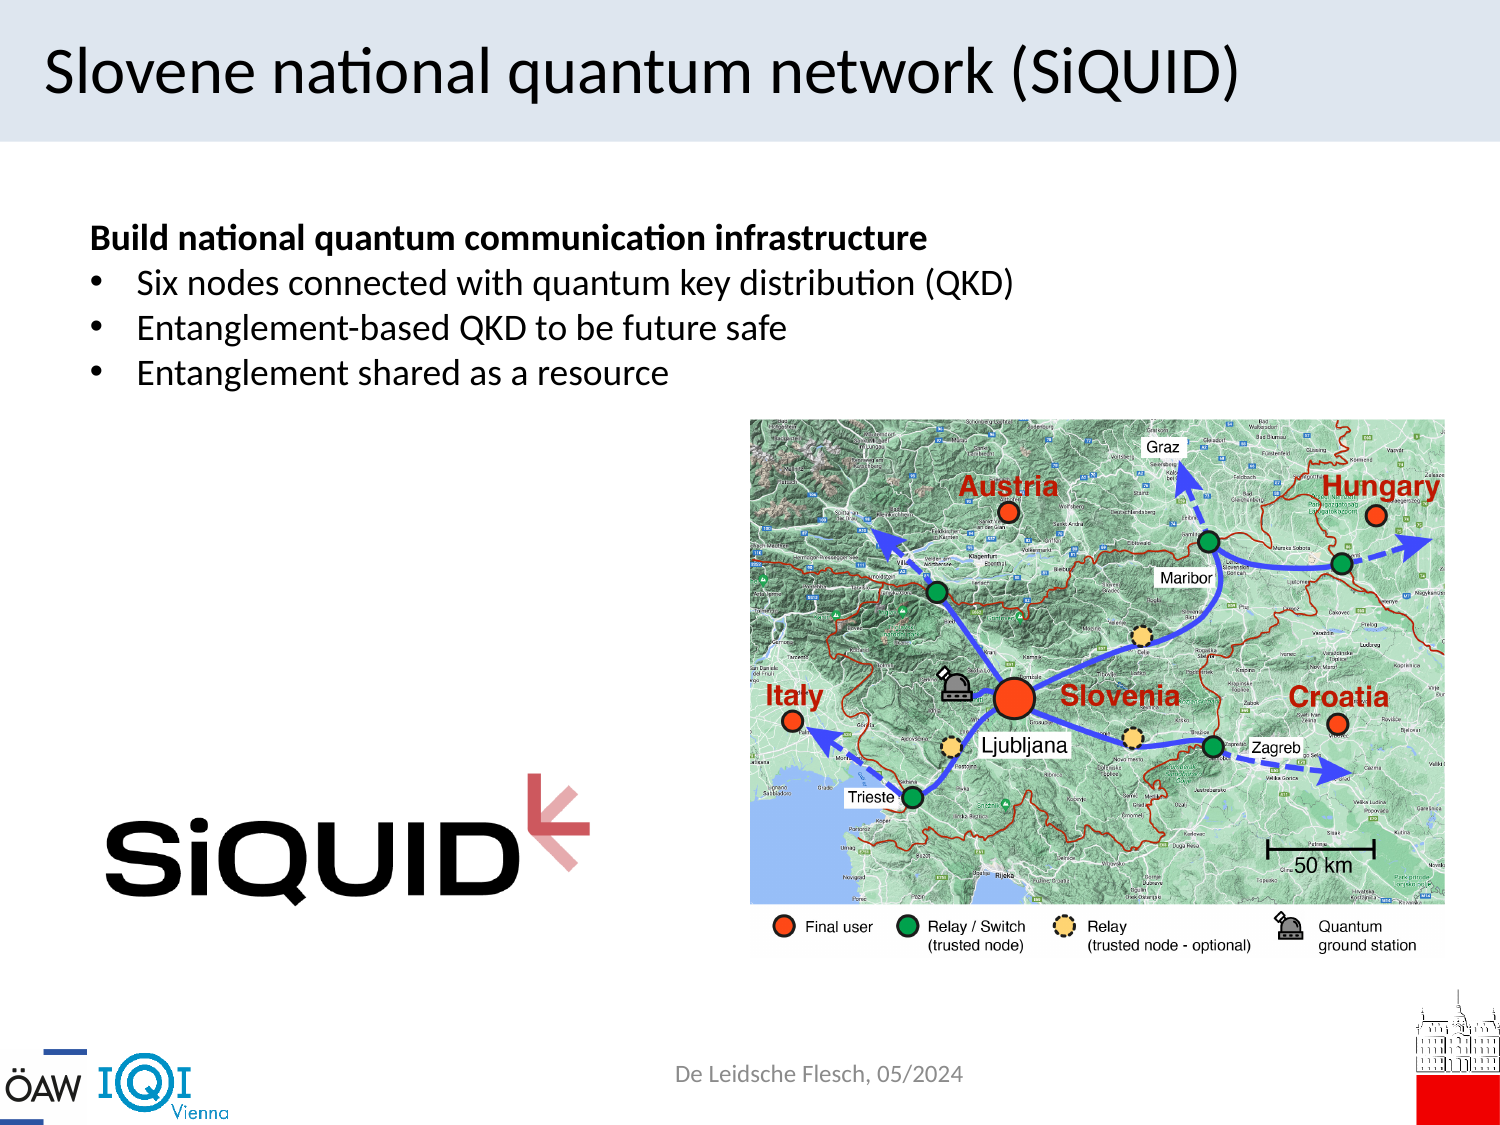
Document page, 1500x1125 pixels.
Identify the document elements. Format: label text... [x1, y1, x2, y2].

text_box Build national quantum communication infrastructure Six nodes connected with quantum key distribution (QKD) Entanglement-based QKD to be future safe Entanglement shared as a resource [74, 205, 1031, 401]
picture [0, 1049, 87, 1125]
picture [24, 763, 601, 916]
picture [94, 1049, 234, 1124]
title Slovene national quantum network (SiQUID) [29, 7, 1317, 126]
picture [750, 419, 1445, 958]
picture [1416, 988, 1500, 1125]
